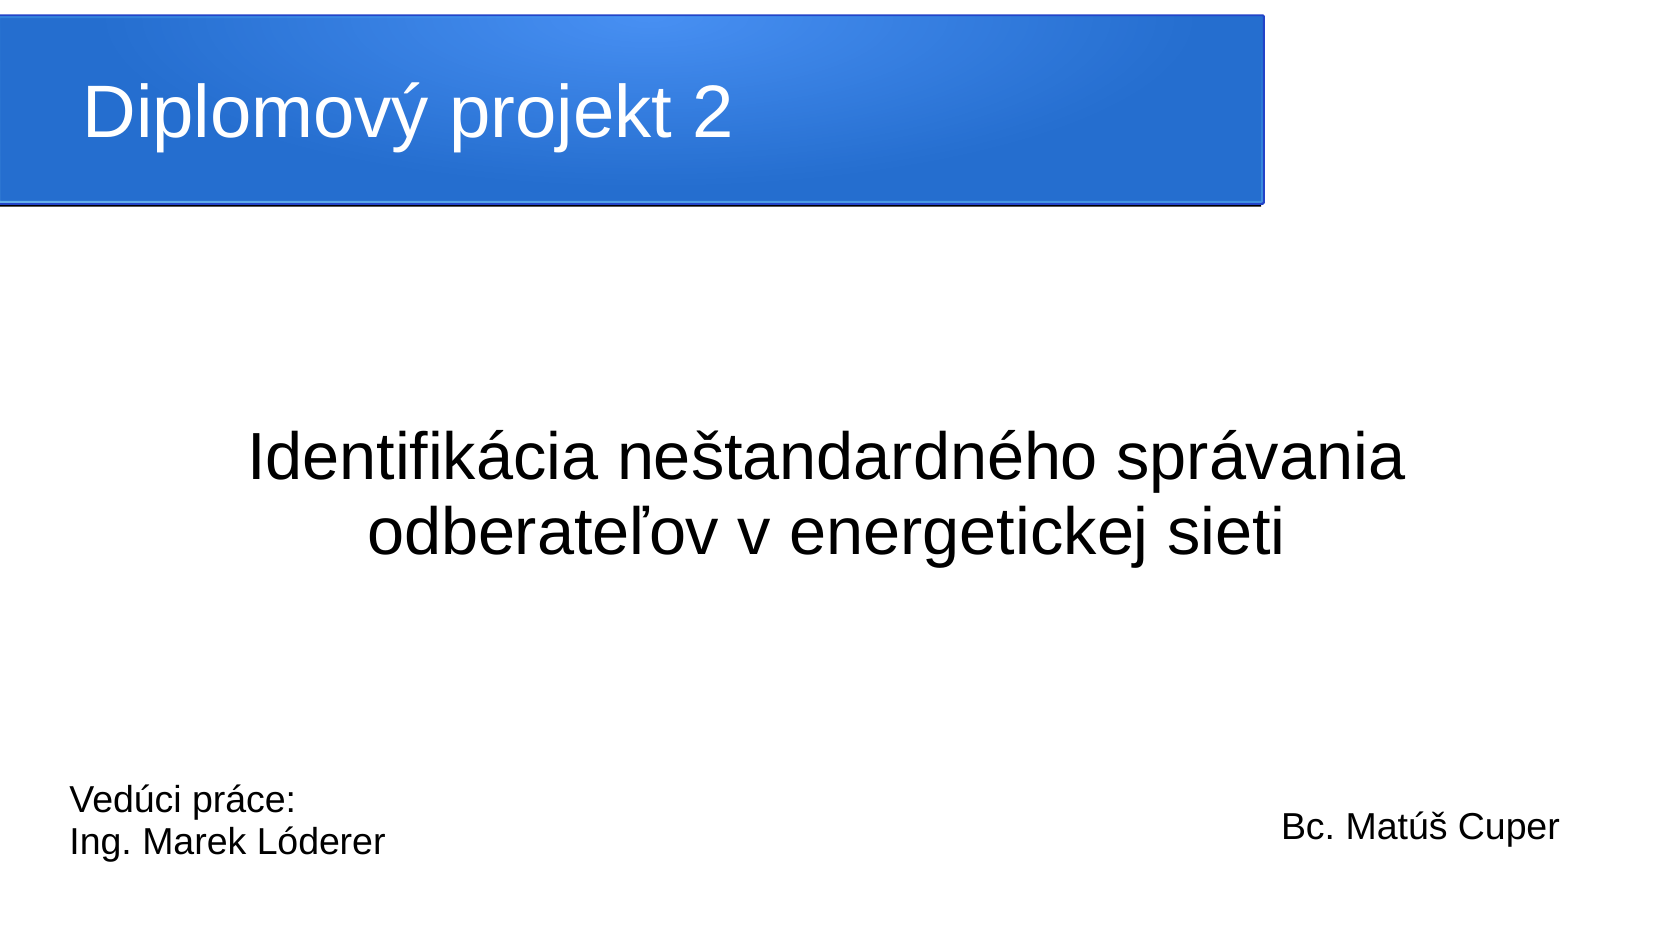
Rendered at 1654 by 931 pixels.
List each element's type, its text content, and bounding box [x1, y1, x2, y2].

subtitle Identifikácia neštandardného správania odberateľov v energetickej sieti [82, 224, 1571, 764]
title Diplomový projekt 2 [82, 35, 1235, 189]
text_box Vedúci práce: Ing. Marek Lóderer [54, 771, 401, 871]
text_box Bc. Matúš Cuper [1266, 798, 1576, 856]
